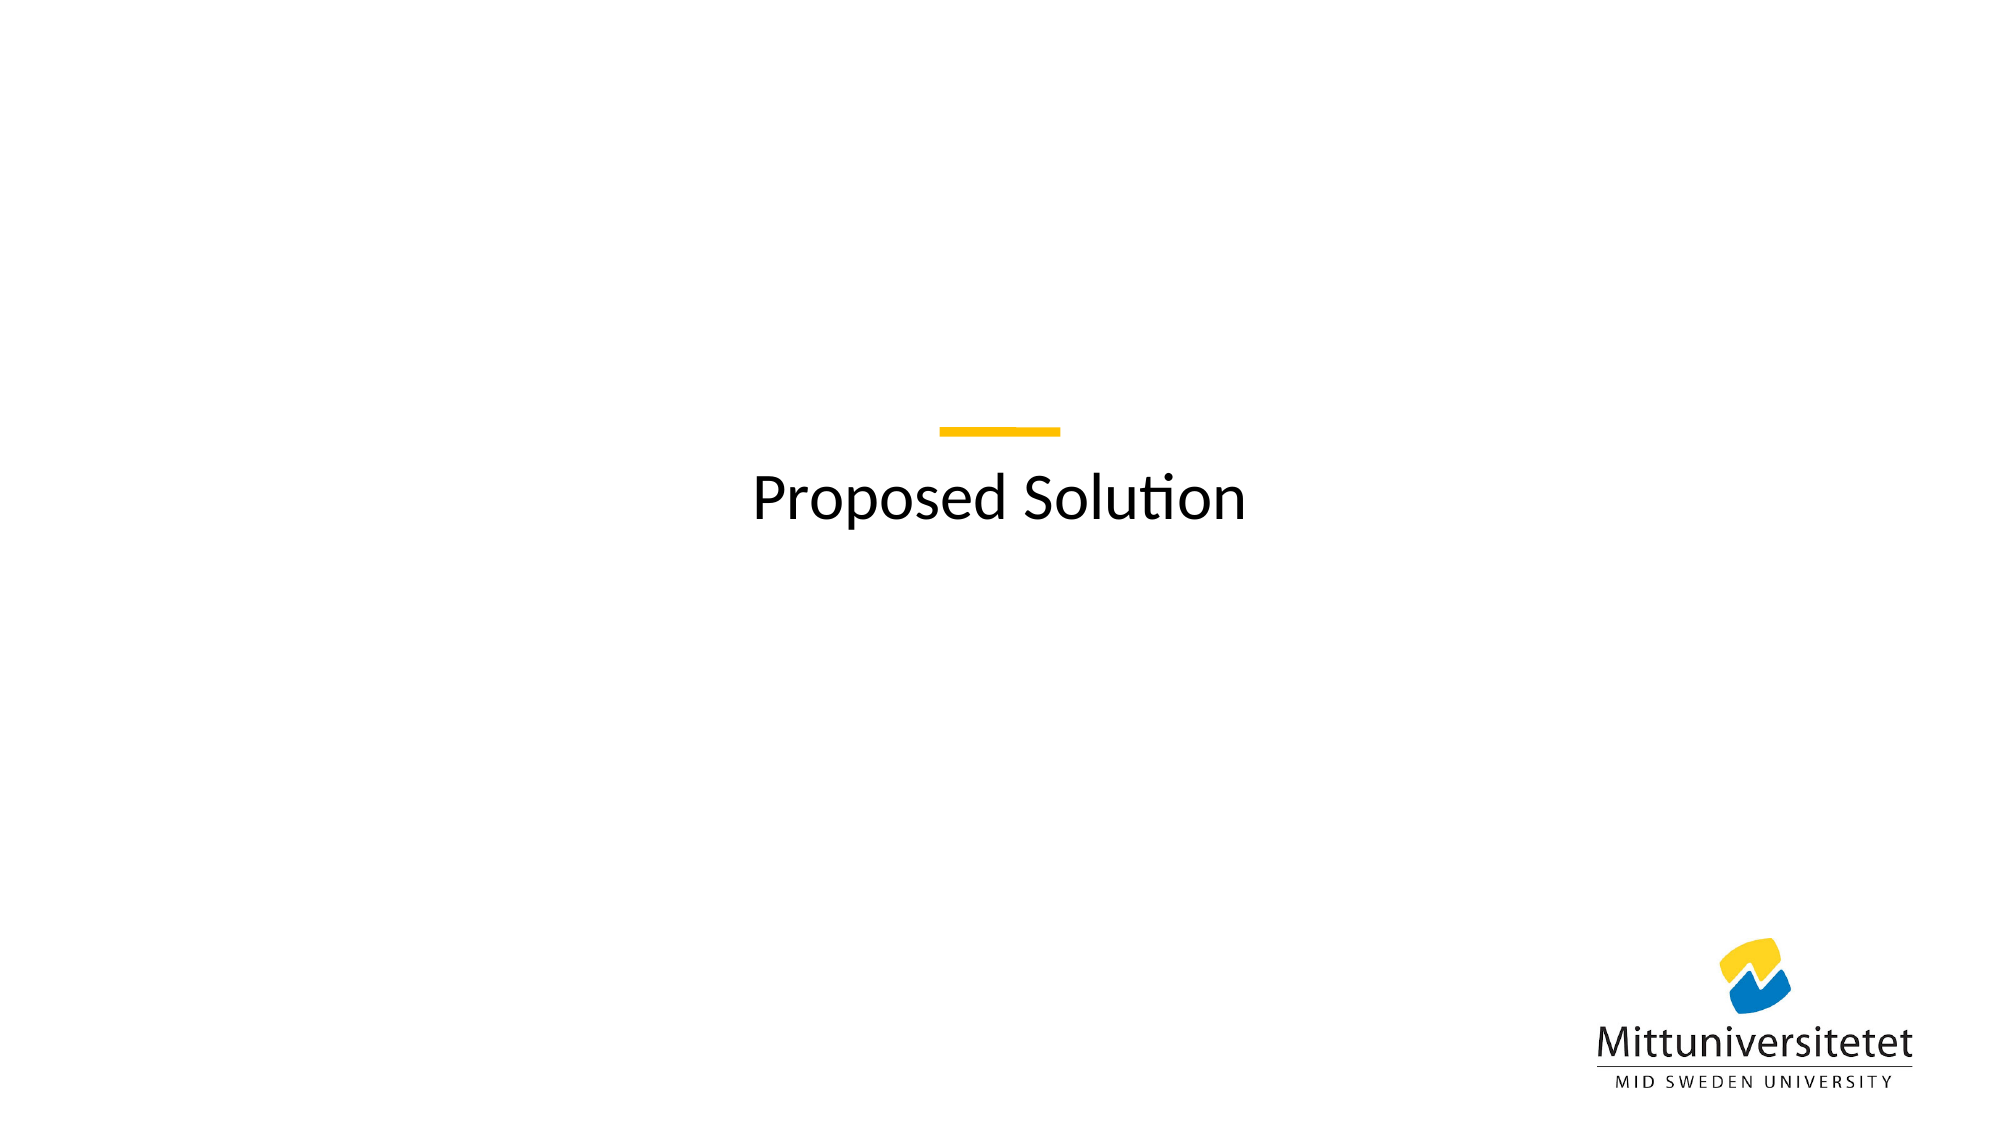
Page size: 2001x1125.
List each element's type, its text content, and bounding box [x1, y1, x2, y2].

title Proposed Solution [314, 454, 1686, 614]
picture [1597, 938, 1913, 1088]
